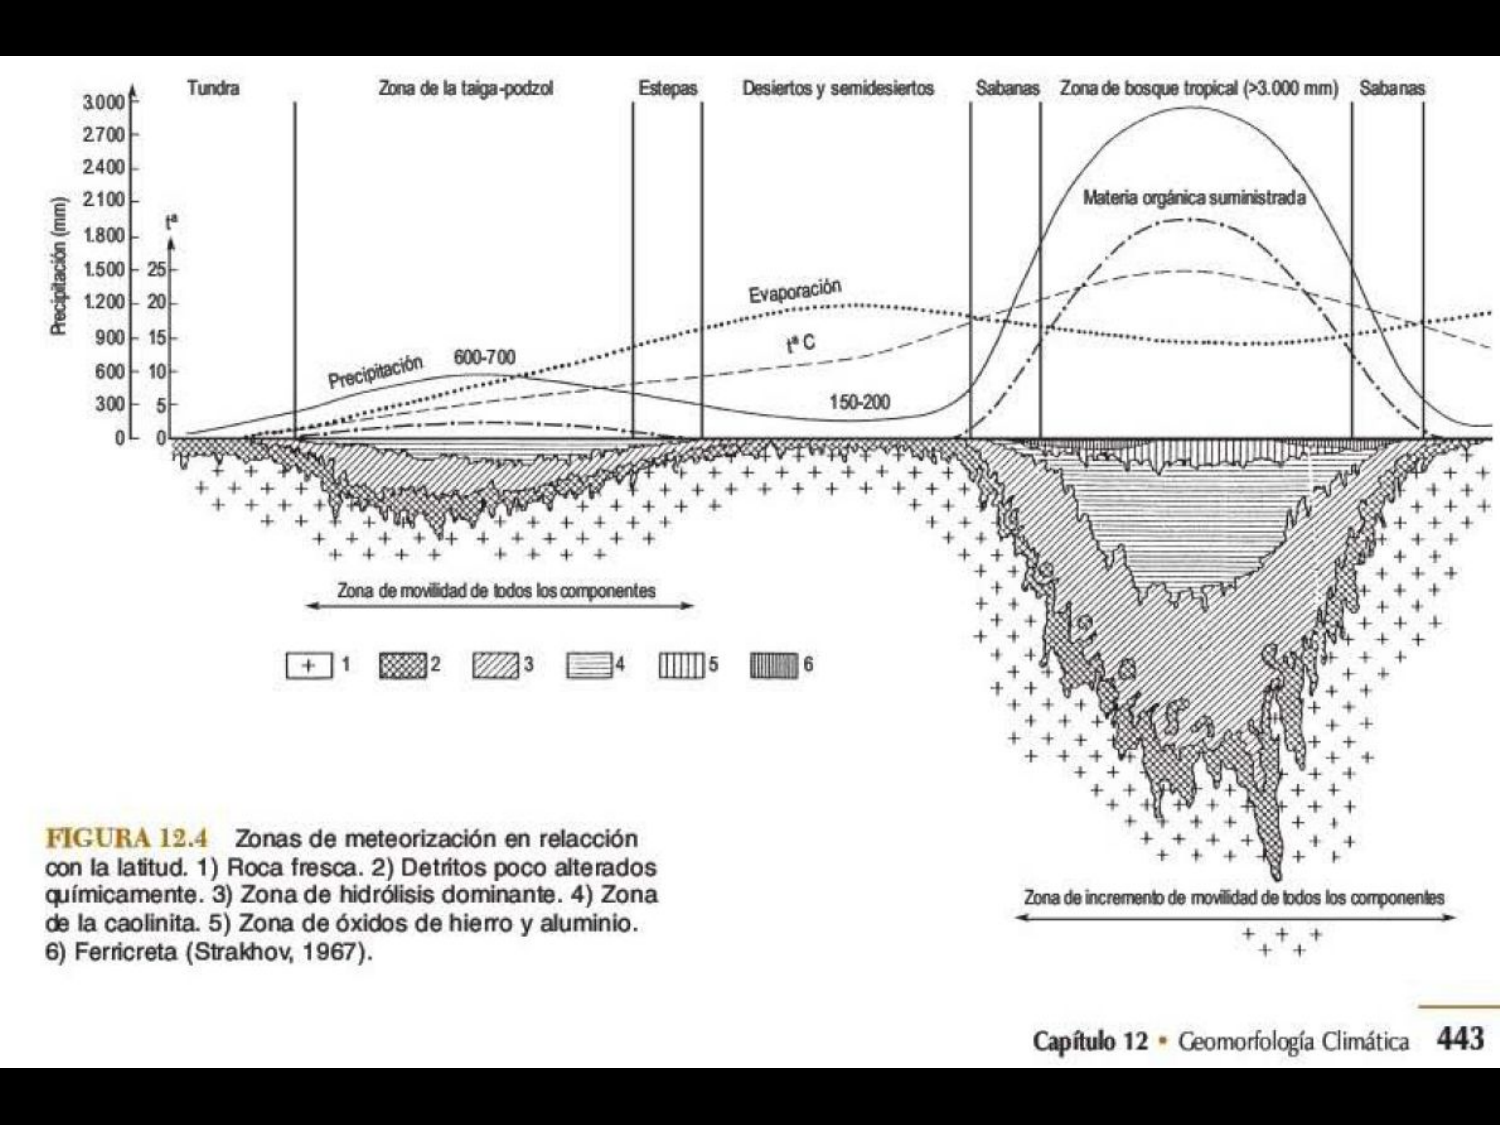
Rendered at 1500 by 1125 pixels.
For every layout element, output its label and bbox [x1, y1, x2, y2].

picture [0, 56, 1500, 1068]
